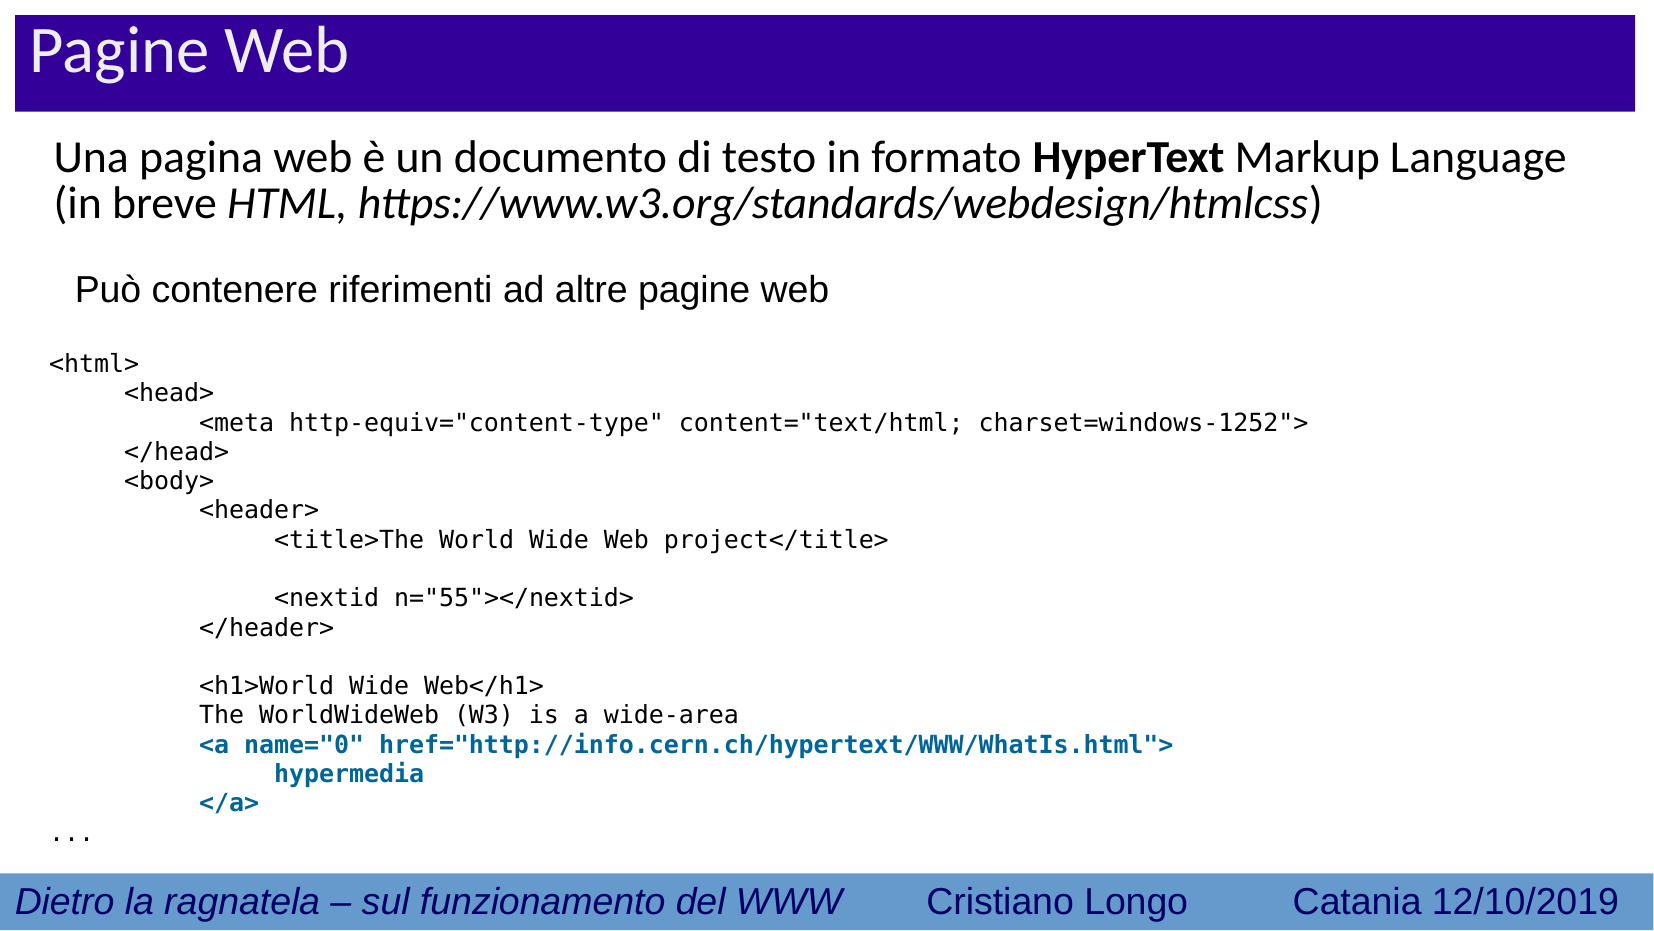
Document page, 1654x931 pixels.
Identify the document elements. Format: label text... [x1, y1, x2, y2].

text_box Dietro la ragnatela – sul funzionamento del WWW Cristiano Longo Catania 12/10/2019 [0, 873, 1654, 931]
text_box Una pagina web è un documento di testo in formato HyperText Markup Language (in breve HTML, https://www.w3.org/standards/webdesign/htmlcss) [38, 130, 1627, 237]
text_box Può contenere riferimenti ad altre pagine web [60, 260, 845, 318]
text_box <html> <head> <meta http-equiv="content-type" content="text/html; charset=windows-1252"> </head> <body> <header> <title>The World Wide Web project</title> <nextid n="55"></nextid> </header> <h1>World Wide Web</h1> The WorldWideWeb (W3) is a wide-area <a name="0" href="http://info.cern.ch/hypertext/WWW/WhatIs.html"> hypermedia </a> ... [34, 341, 1324, 855]
text_box Pagine Web [15, 15, 1636, 112]
